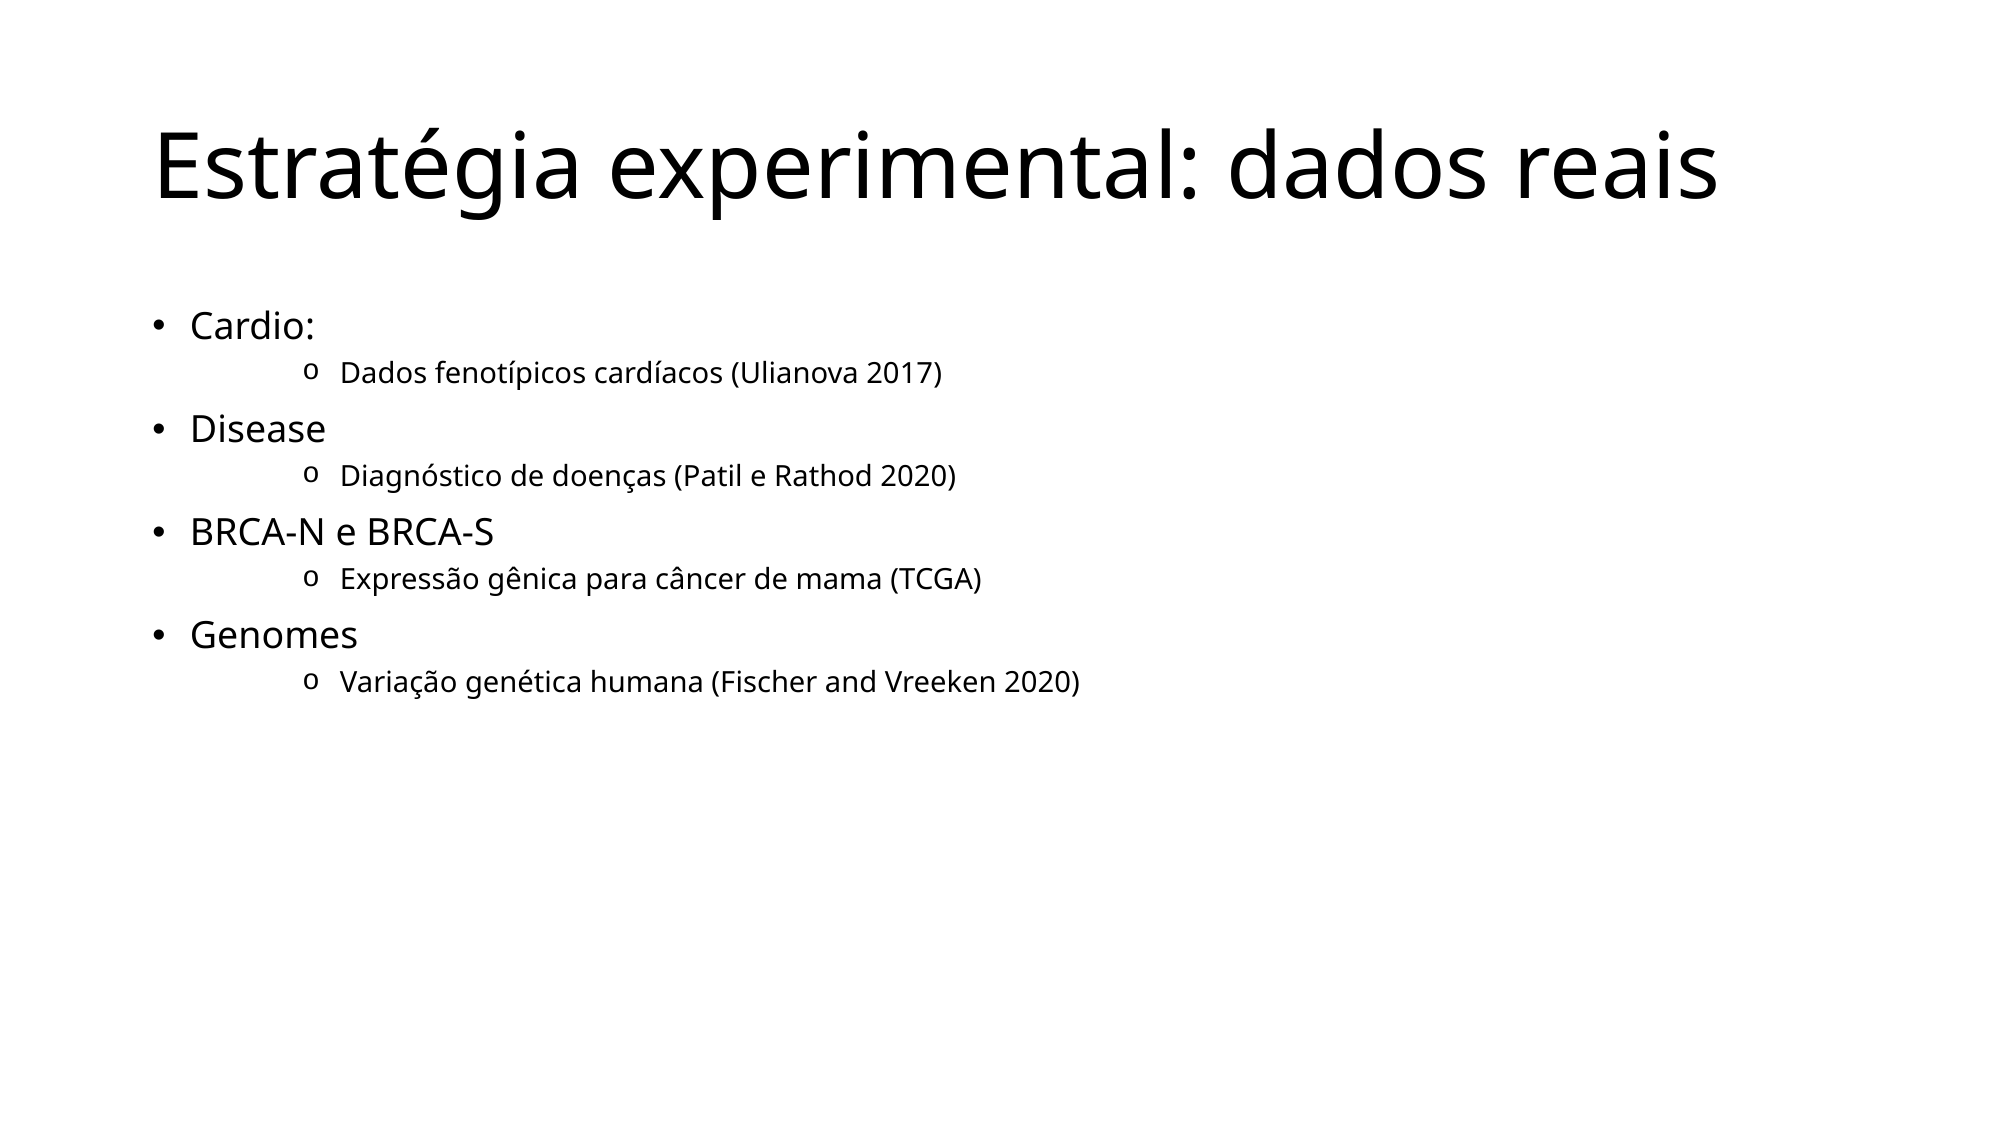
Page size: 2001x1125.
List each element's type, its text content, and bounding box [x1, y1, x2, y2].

title Estratégia experimental: dados reais [137, 59, 1863, 278]
list Cardio: Dados fenotípicos cardíacos (Ulianova 2017) Disease Diagnóstico de doenças (Patil e Rathod 2020) BRCA-N e BRCA-S Expressão gênica para câncer de mama (TCGA) Genomes Variação genética humana (Fischer and Vreeken 2020) [137, 299, 1863, 1014]
